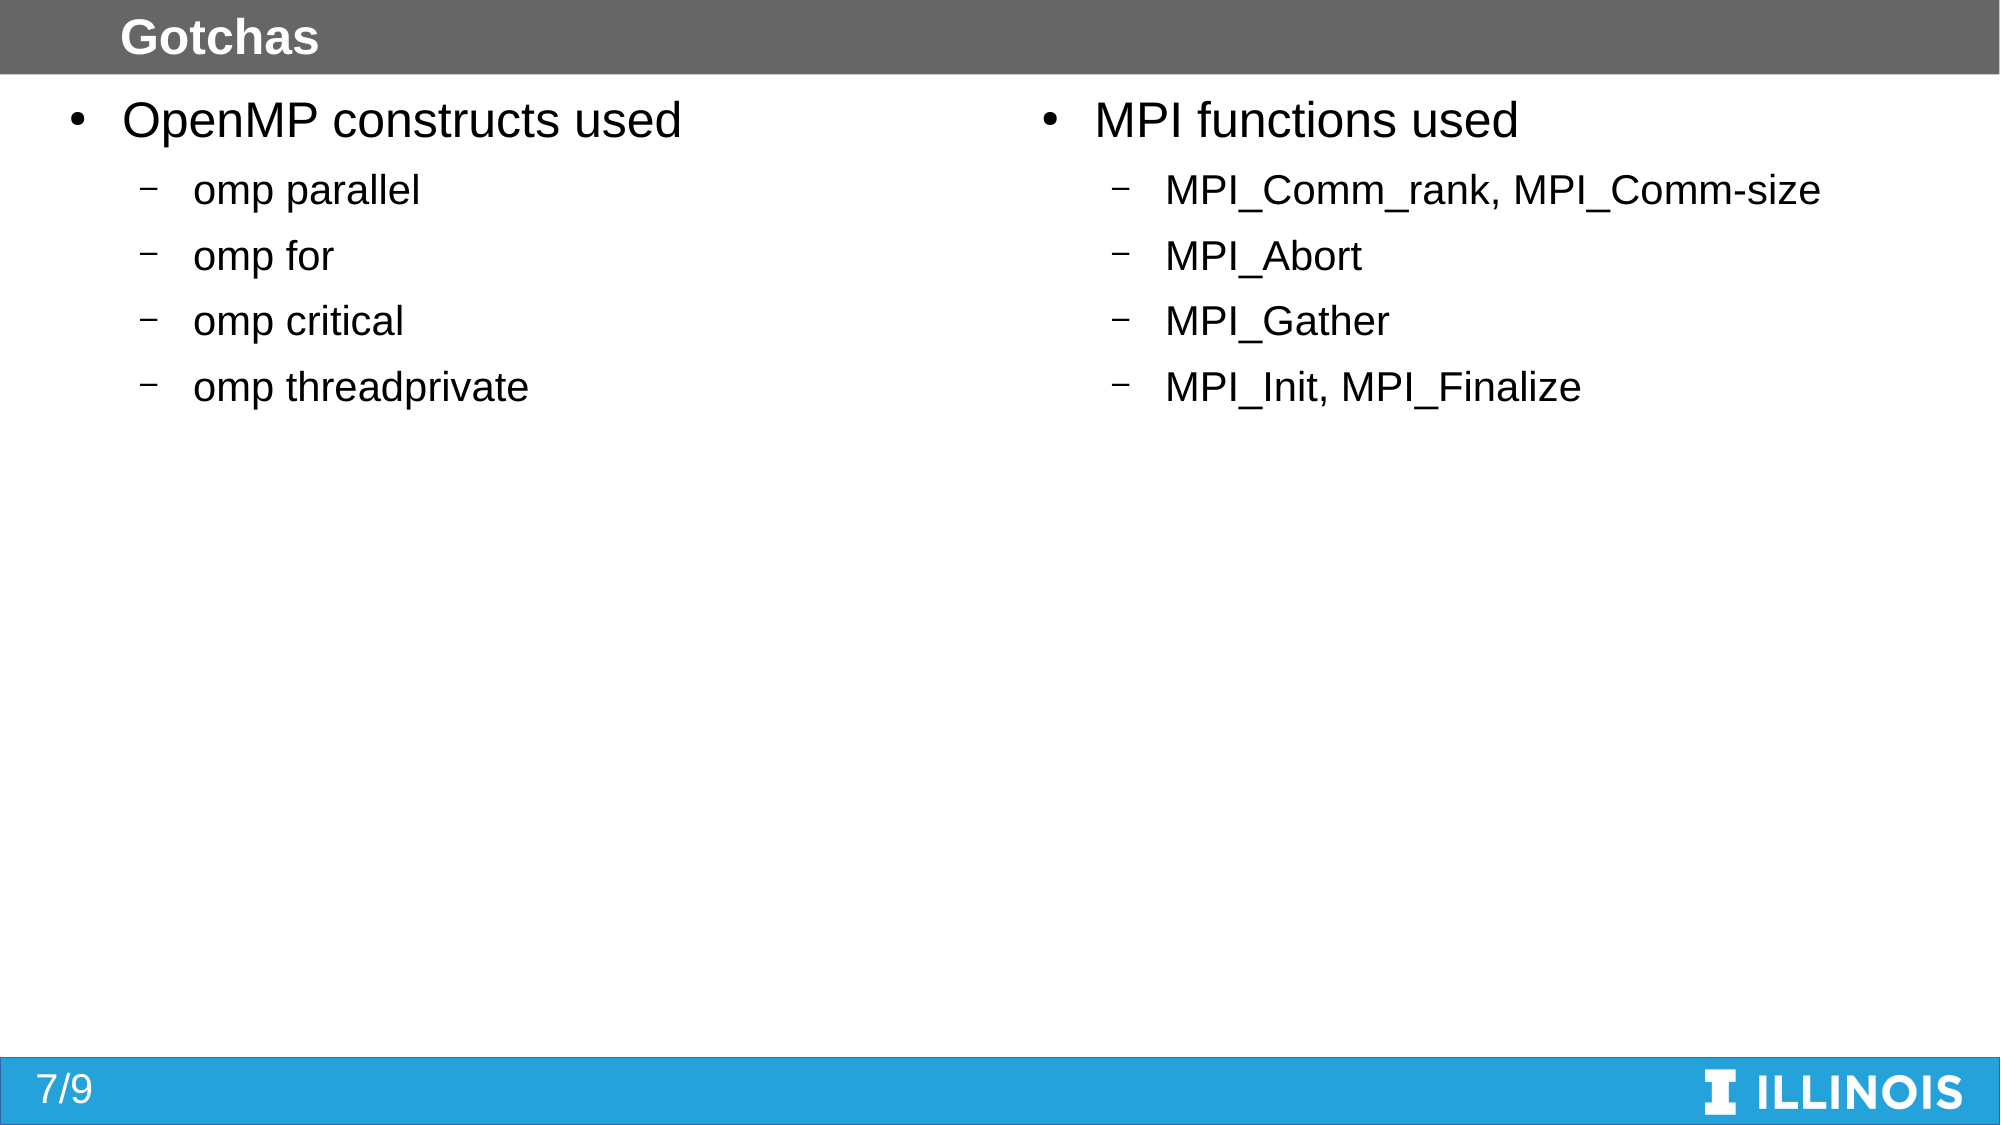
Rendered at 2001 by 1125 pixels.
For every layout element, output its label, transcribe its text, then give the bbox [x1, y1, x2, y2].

title Gotchas [0, 0, 2000, 75]
list MPI functions used MPI_Comm_rank, MPI_Comm-size MPI_Abort MPI_Gather MPI_Init, MPI_Finalize [1023, 97, 1950, 1058]
list OpenMP constructs used omp parallel omp for omp critical omp threadprivate [51, 97, 978, 1058]
picture [1705, 1069, 1962, 1115]
